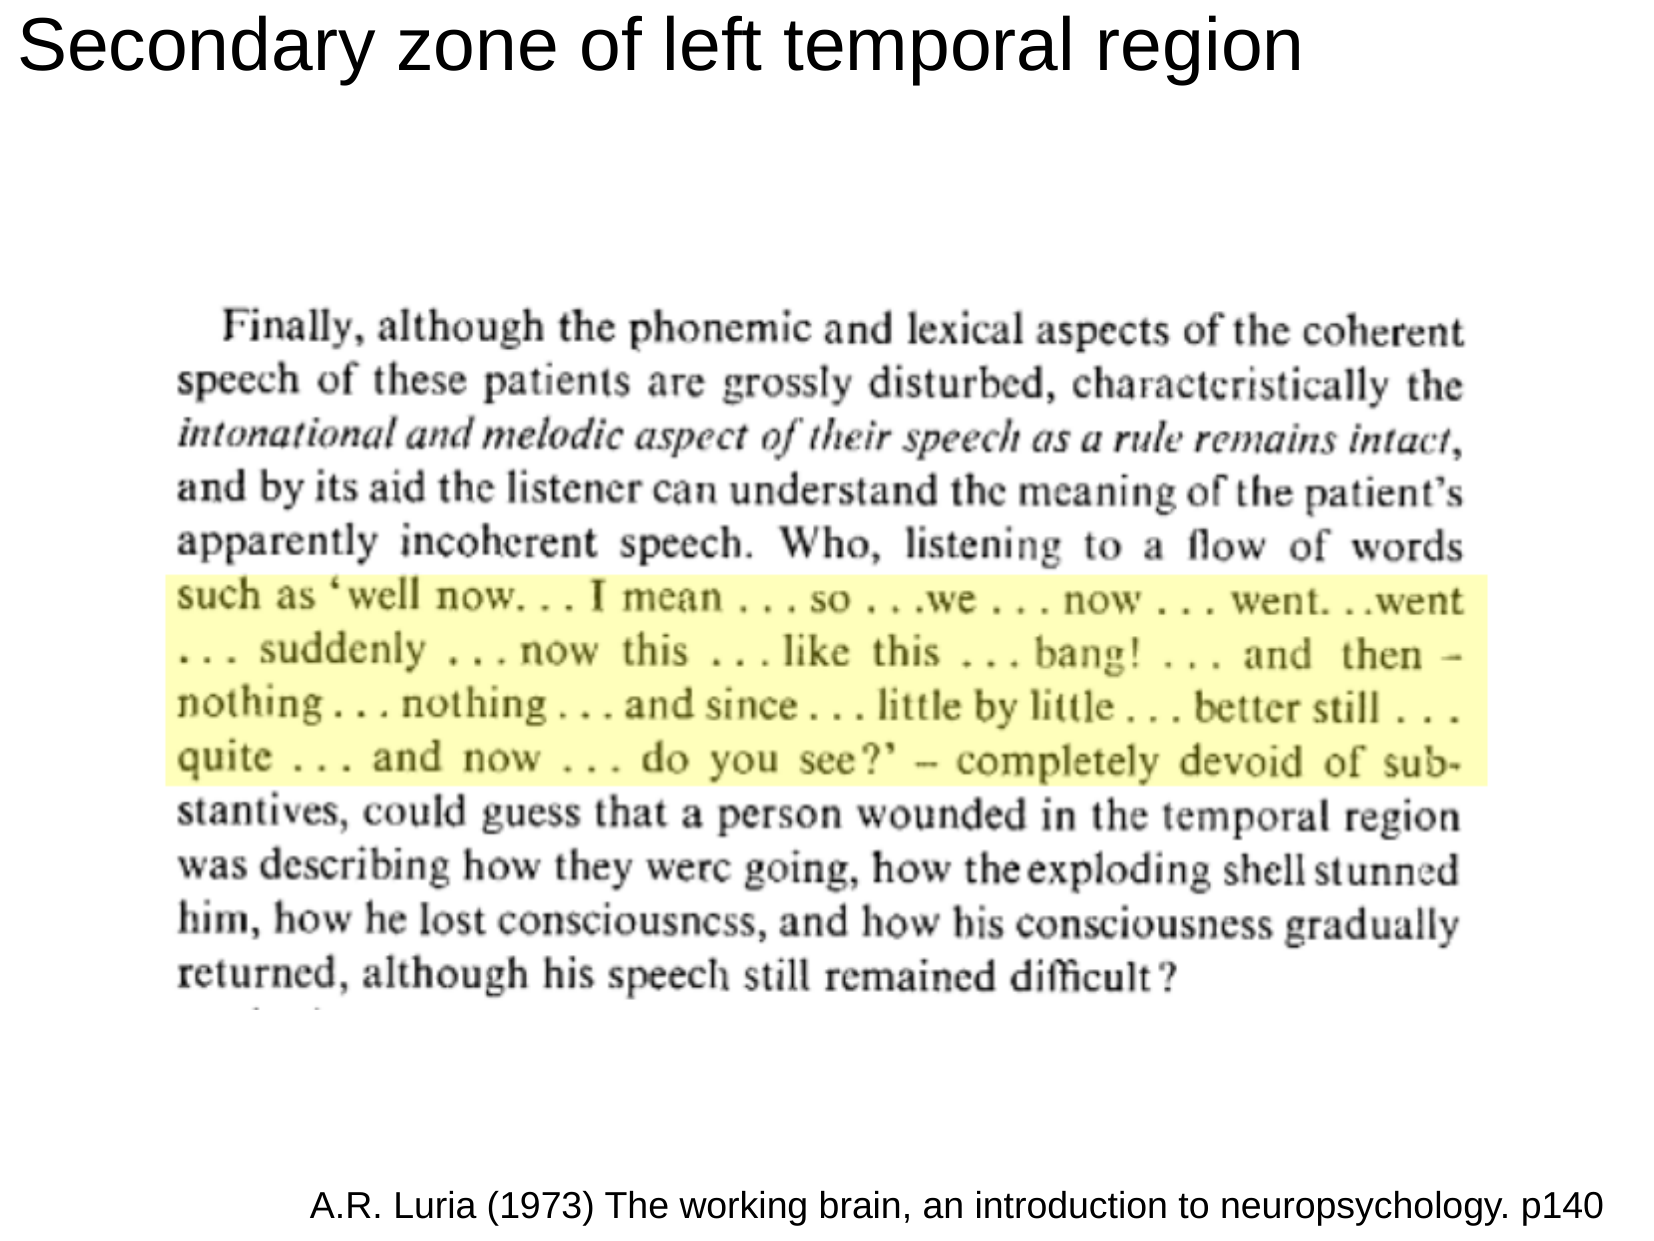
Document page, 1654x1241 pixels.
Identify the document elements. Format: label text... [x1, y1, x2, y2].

title Secondary zone of left temporal region [0, 0, 1406, 148]
picture [140, 290, 1514, 1010]
text_box A.R. Luria (1973) The working brain, an introduction to neuropsychology. p140 [295, 1176, 1654, 1234]
